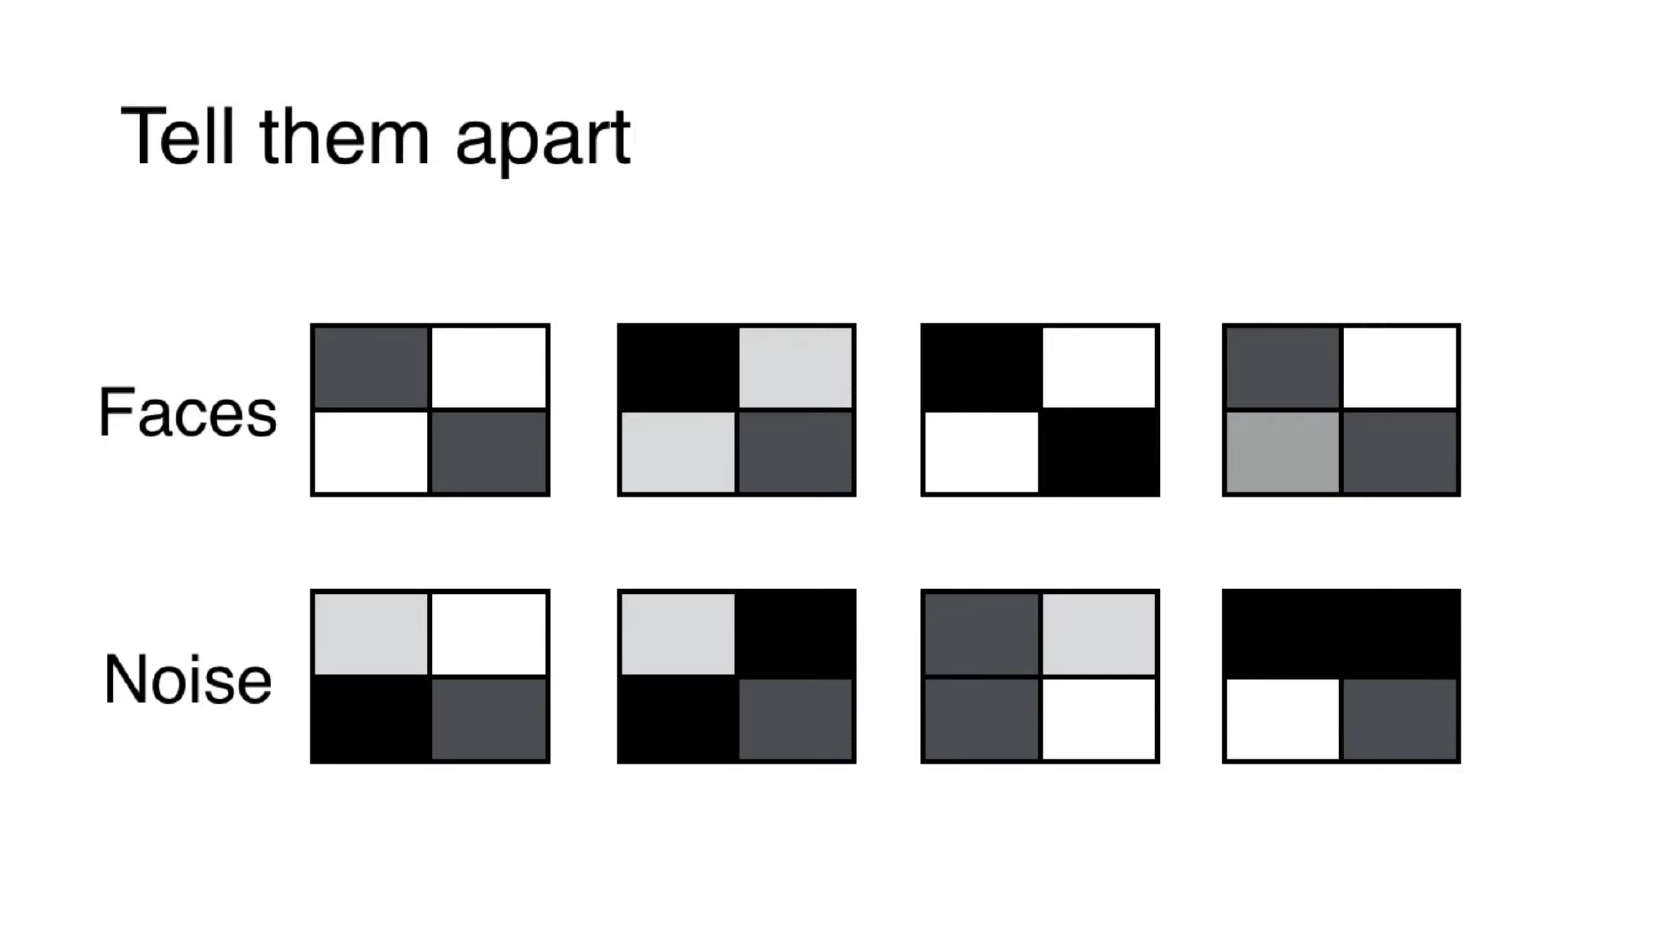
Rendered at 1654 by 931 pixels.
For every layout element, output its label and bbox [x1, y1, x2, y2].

picture [92, 100, 1469, 773]
